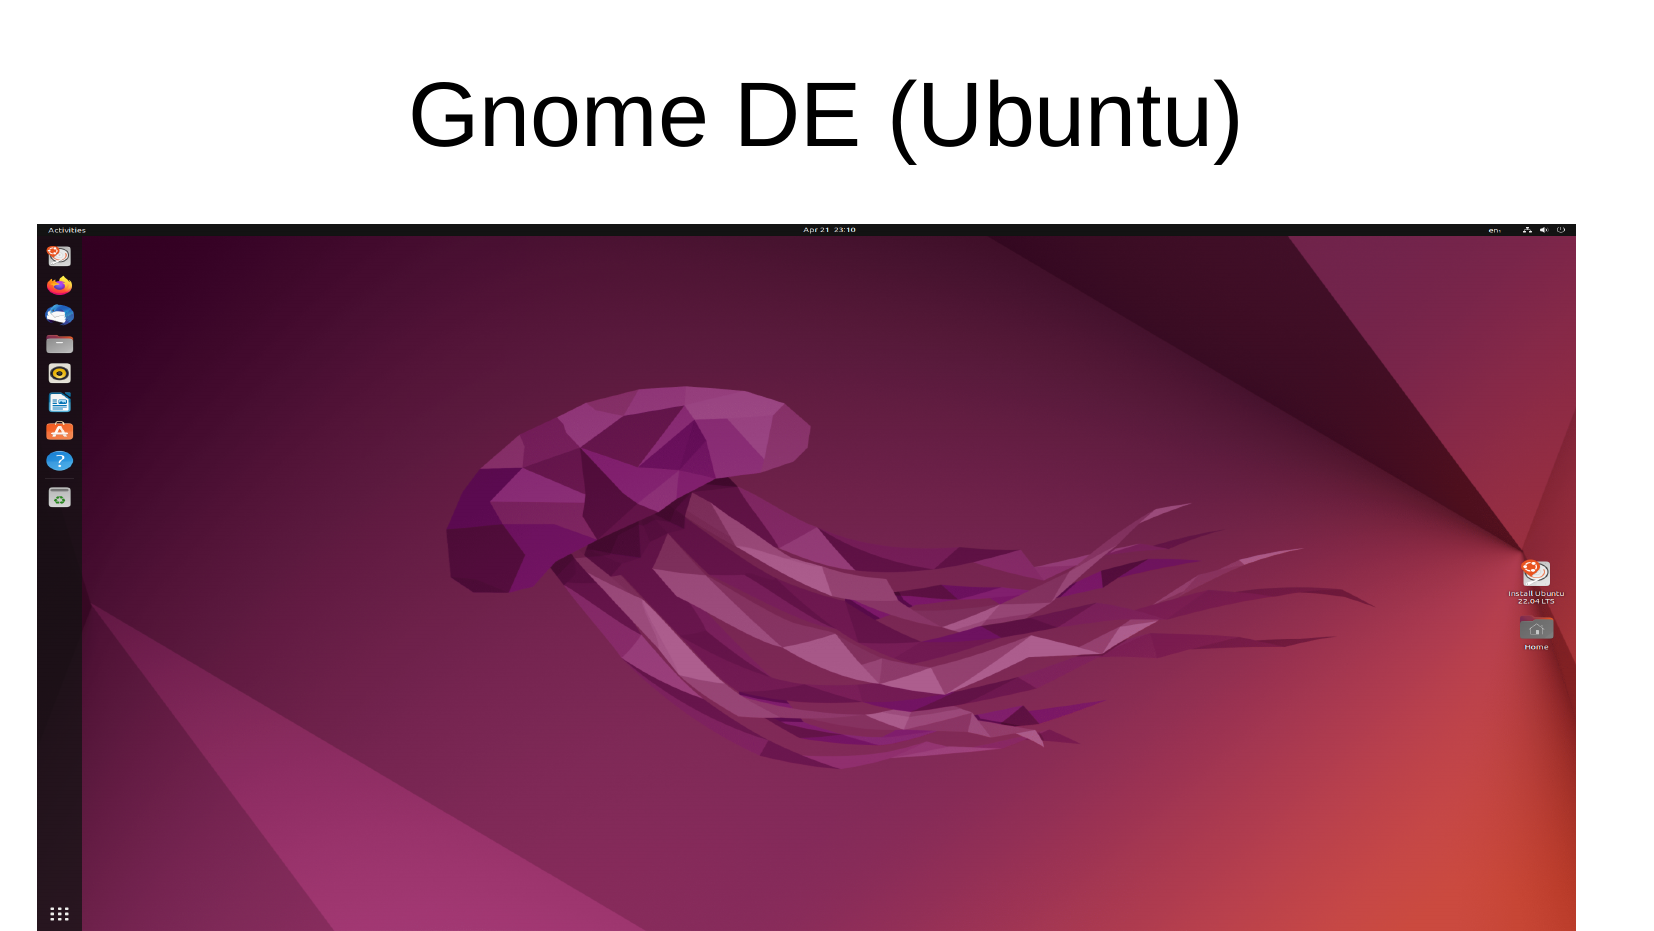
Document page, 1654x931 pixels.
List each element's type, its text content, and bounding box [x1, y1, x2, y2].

title Gnome DE (Ubuntu) [82, 37, 1571, 193]
picture [37, 224, 1576, 931]
